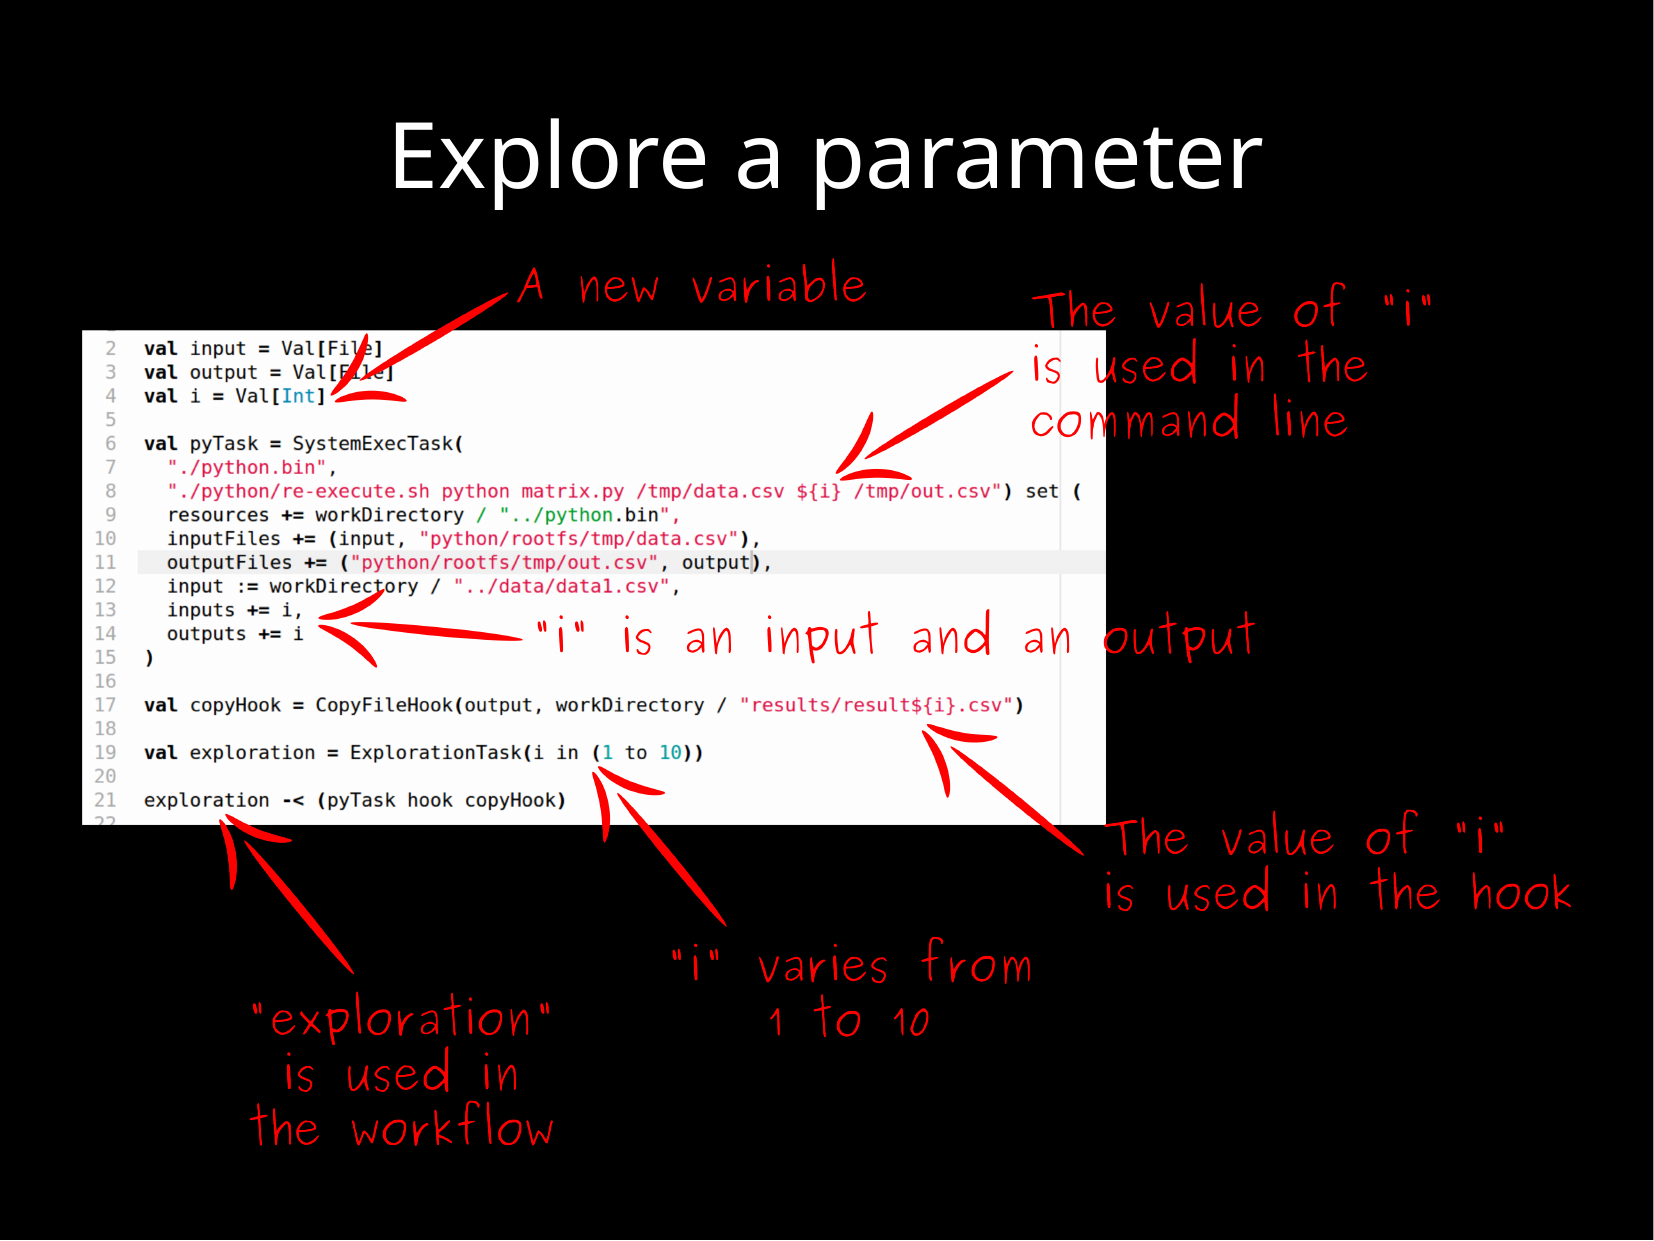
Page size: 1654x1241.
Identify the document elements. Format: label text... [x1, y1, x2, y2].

picture [82, 258, 1571, 1146]
title Explore a parameter [82, 49, 1571, 257]
